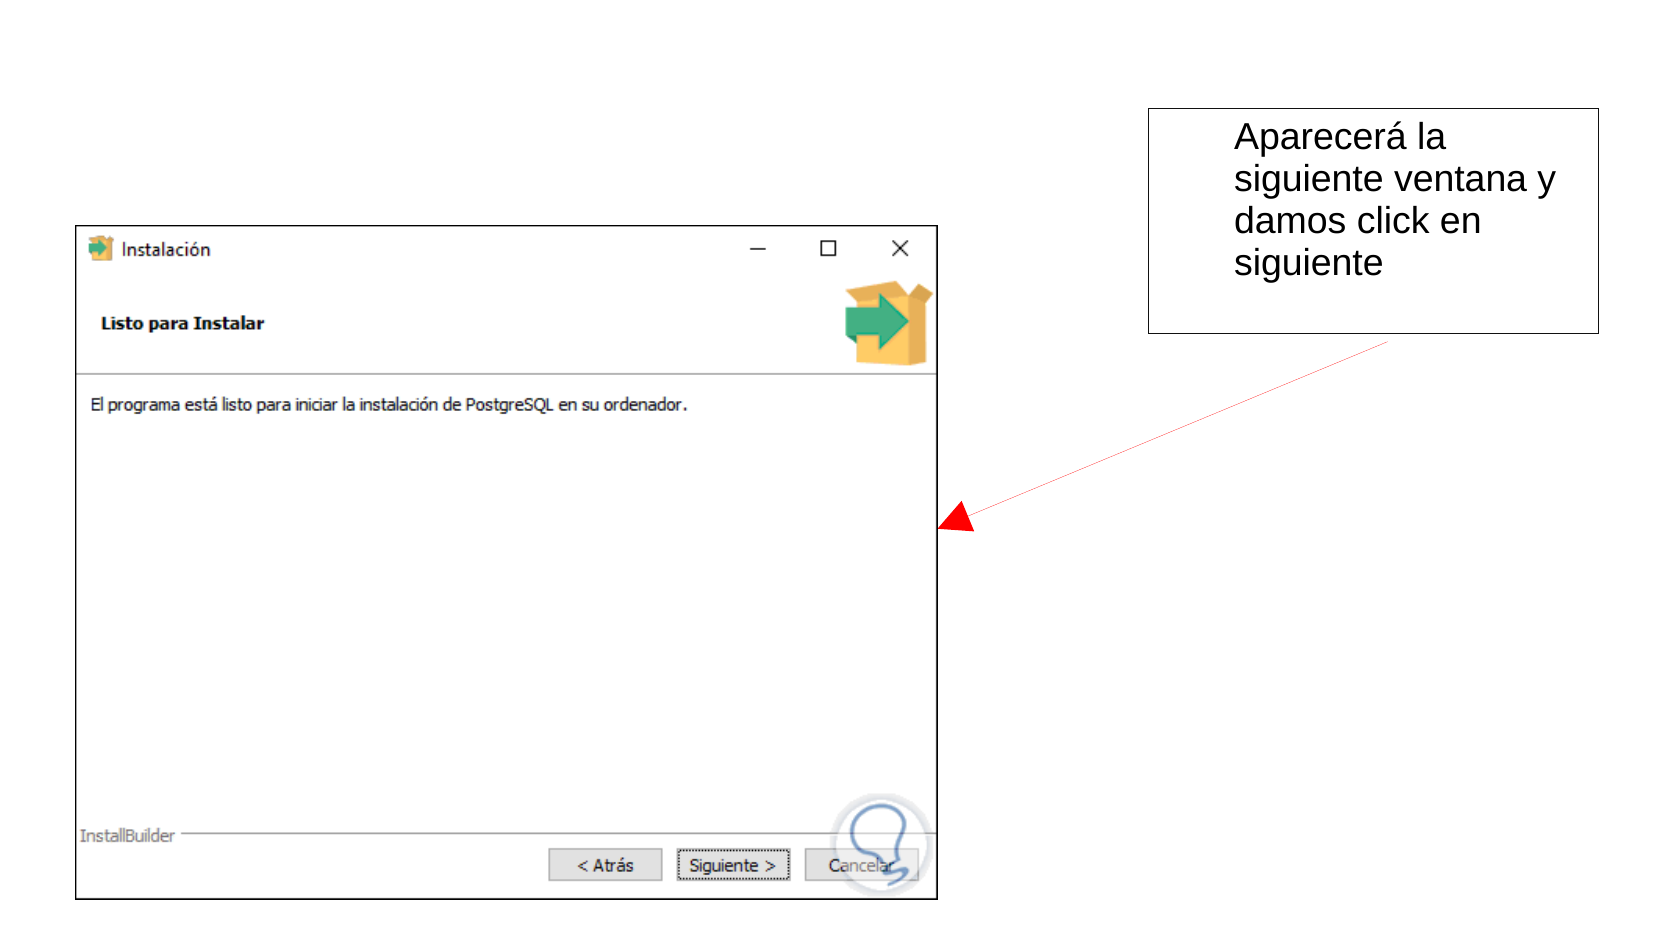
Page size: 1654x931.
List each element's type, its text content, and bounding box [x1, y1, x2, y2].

picture [75, 225, 938, 901]
text_box Aparecerá la siguiente ventana y damos click en siguiente [1148, 108, 1599, 334]
